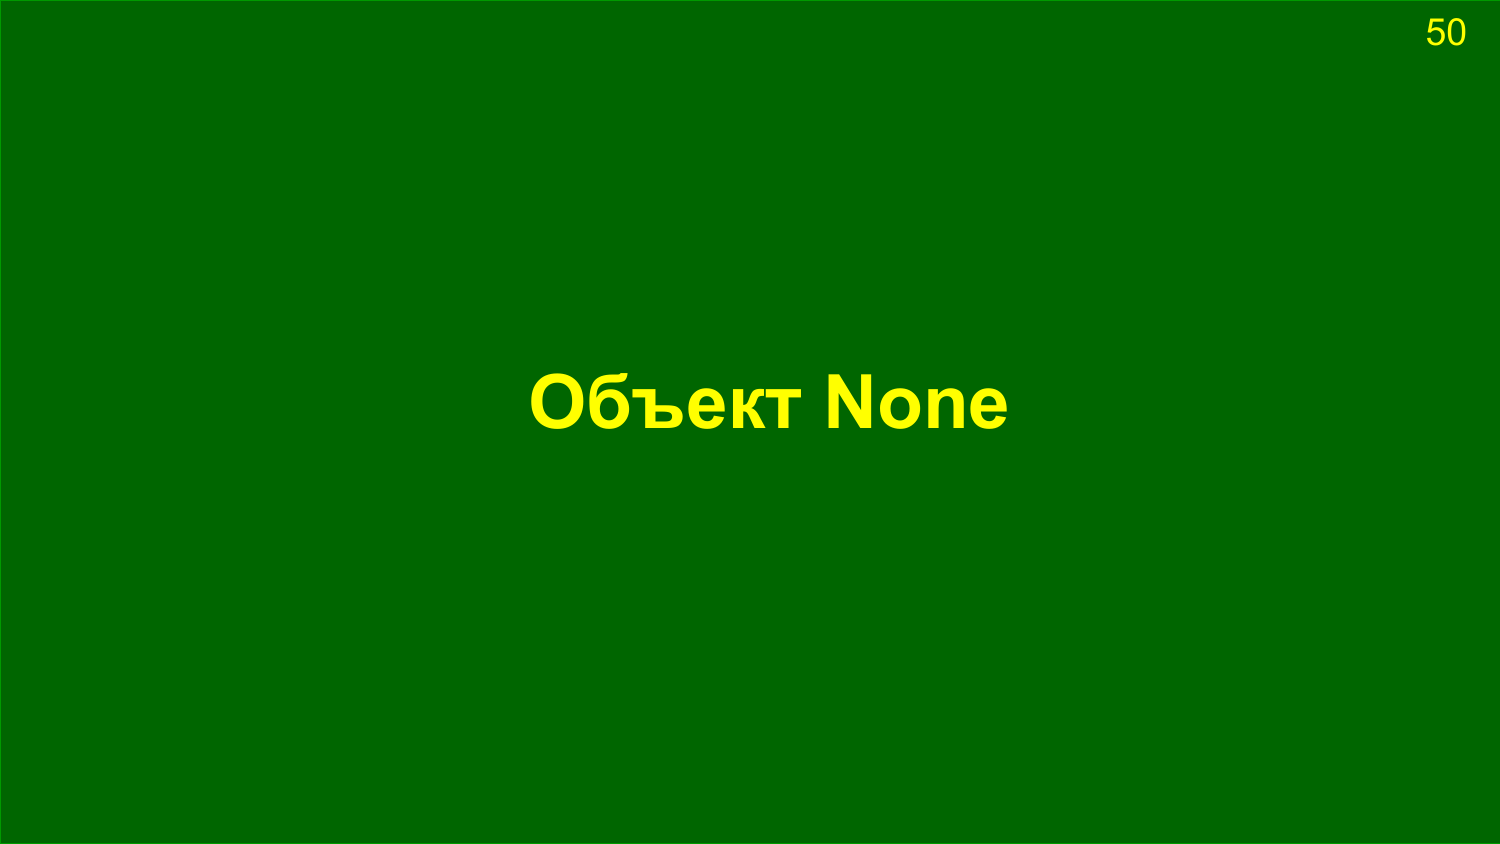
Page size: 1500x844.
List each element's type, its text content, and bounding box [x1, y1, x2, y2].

title Объект None [94, 308, 1445, 497]
